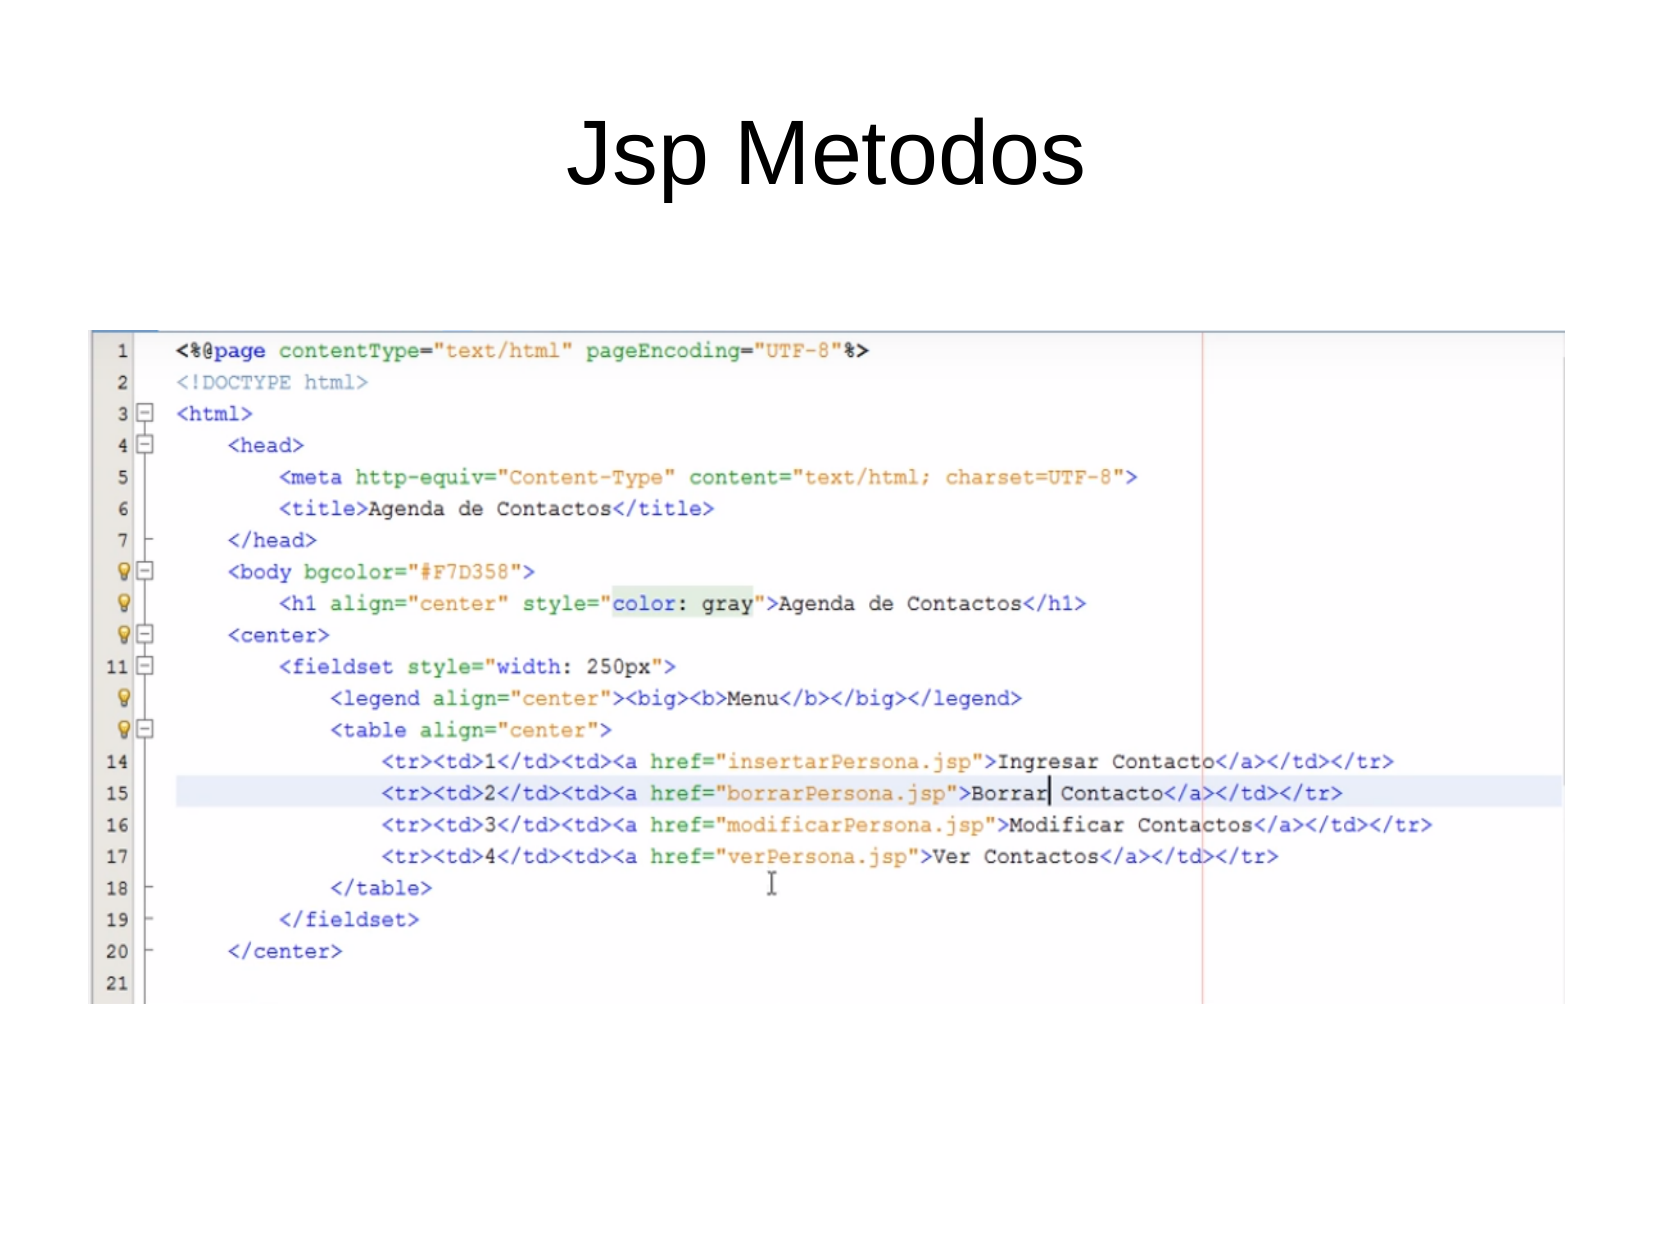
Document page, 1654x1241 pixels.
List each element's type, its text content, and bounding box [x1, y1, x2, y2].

picture [88, 330, 1565, 1004]
title Jsp Metodos [82, 49, 1571, 257]
